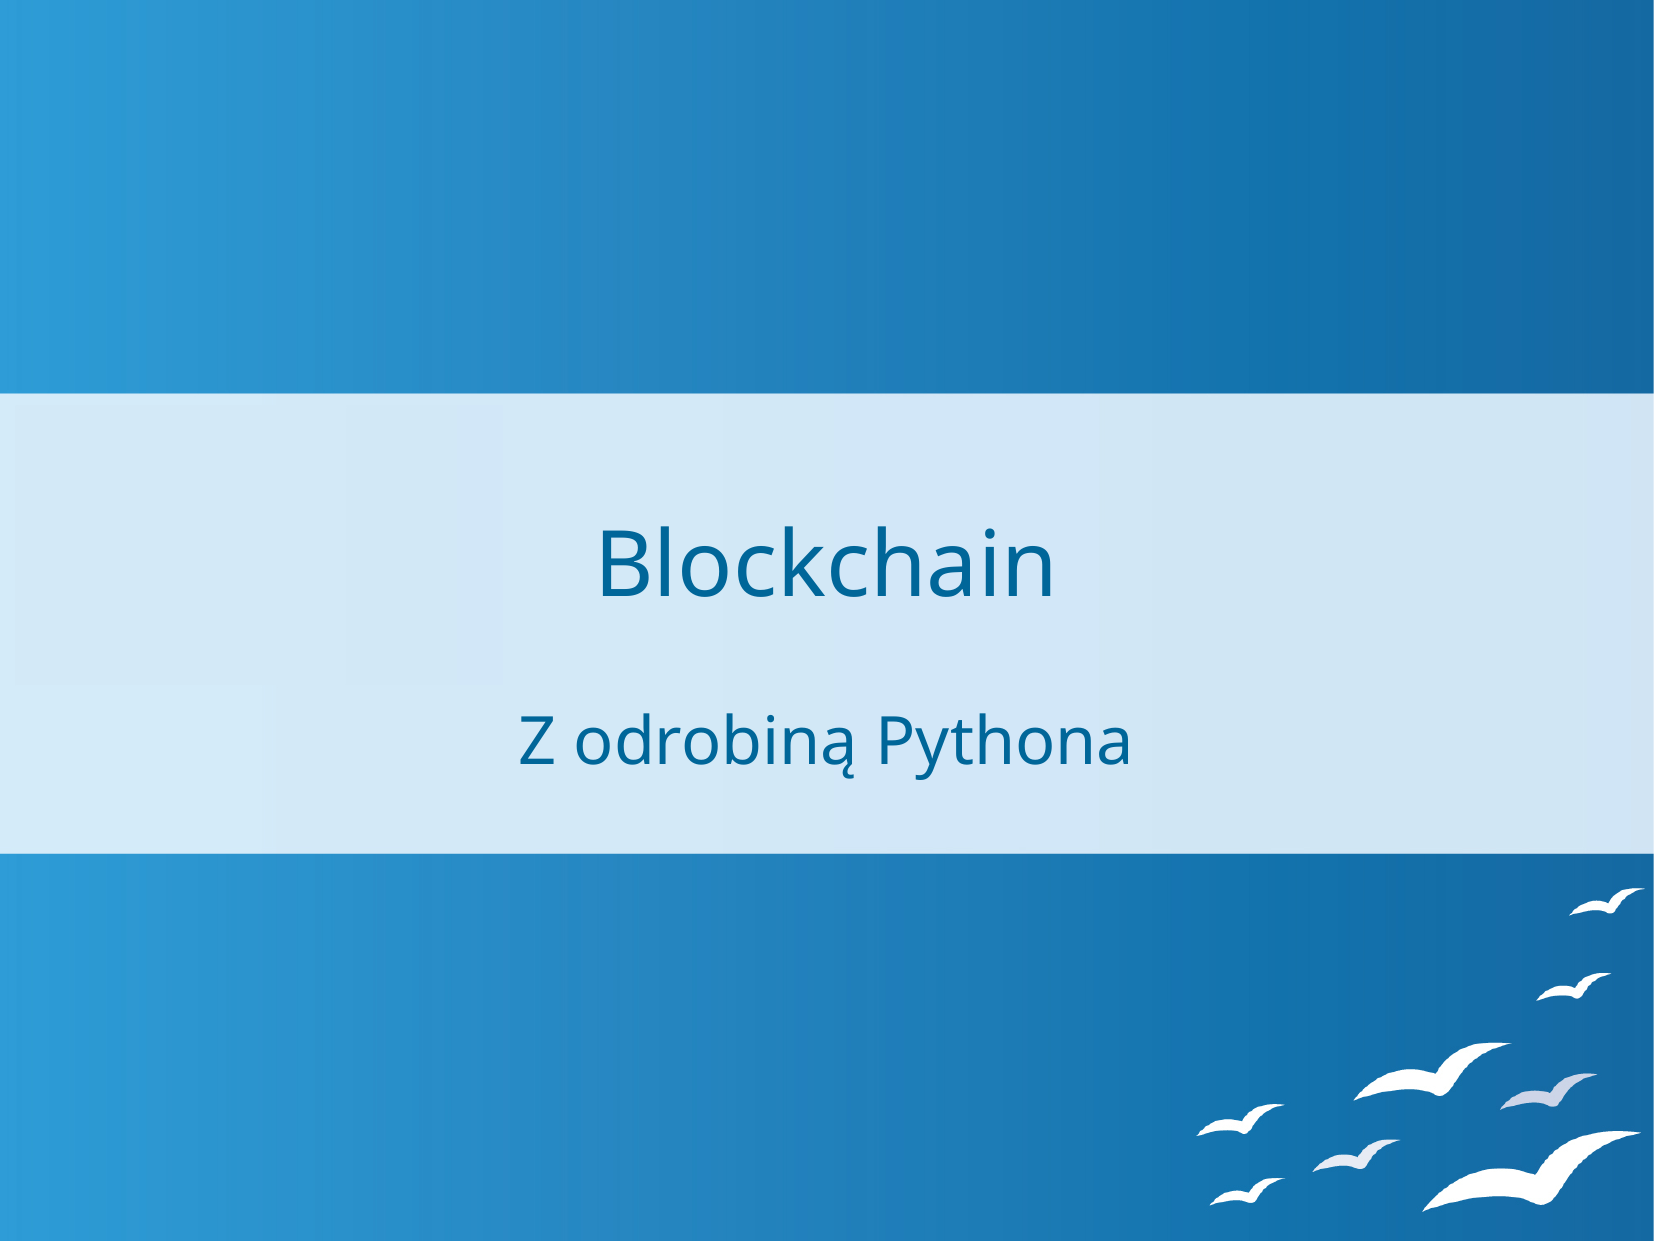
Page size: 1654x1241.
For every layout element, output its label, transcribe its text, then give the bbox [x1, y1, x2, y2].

picture [0, 0, 1654, 1241]
title Blockchain [122, 484, 1531, 639]
subtitle Z odrobiną Pythona [247, 649, 1407, 827]
